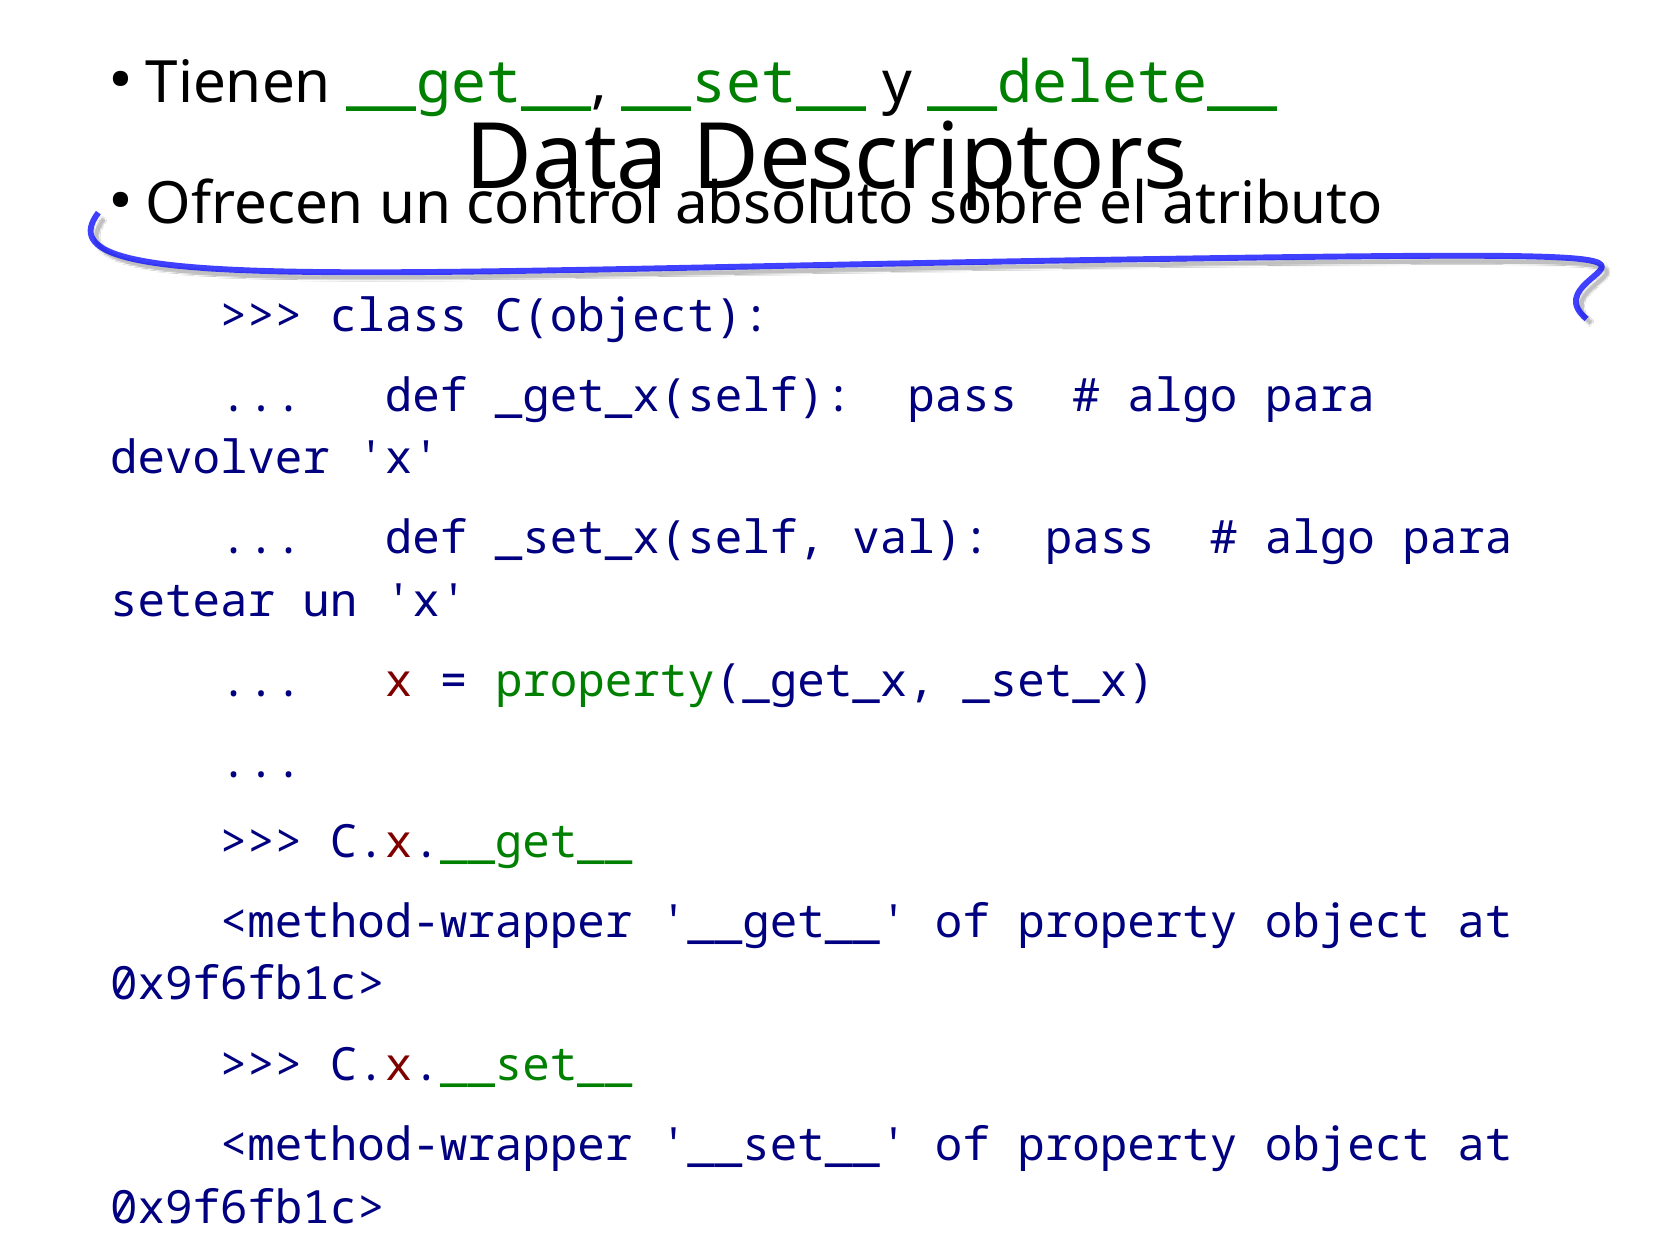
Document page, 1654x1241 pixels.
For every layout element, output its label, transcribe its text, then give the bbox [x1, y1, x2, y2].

subtitle Tienen __get__, __set__ y __delete__ Ofrecen un control absoluto sobre el atributo >>> class C(object): ... def _get_x(self): pass # algo para devolver 'x' ... def _set_x(self, val): pass # algo para setear un 'x' ... x = property(_get_x, _set_x) ... >>> C.x.__get__ <method-wrapper '__get__' of property object at 0x9f6fb1c> >>> C.x.__set__ <method-wrapper '__set__' of property object at 0x9f6fb1c> >>> C.x.__delete__ <method-wrapper '__delete__' of property object at 0x9f6fb1c> [109, 303, 1619, 1198]
title Data Descriptors [82, 49, 1571, 257]
